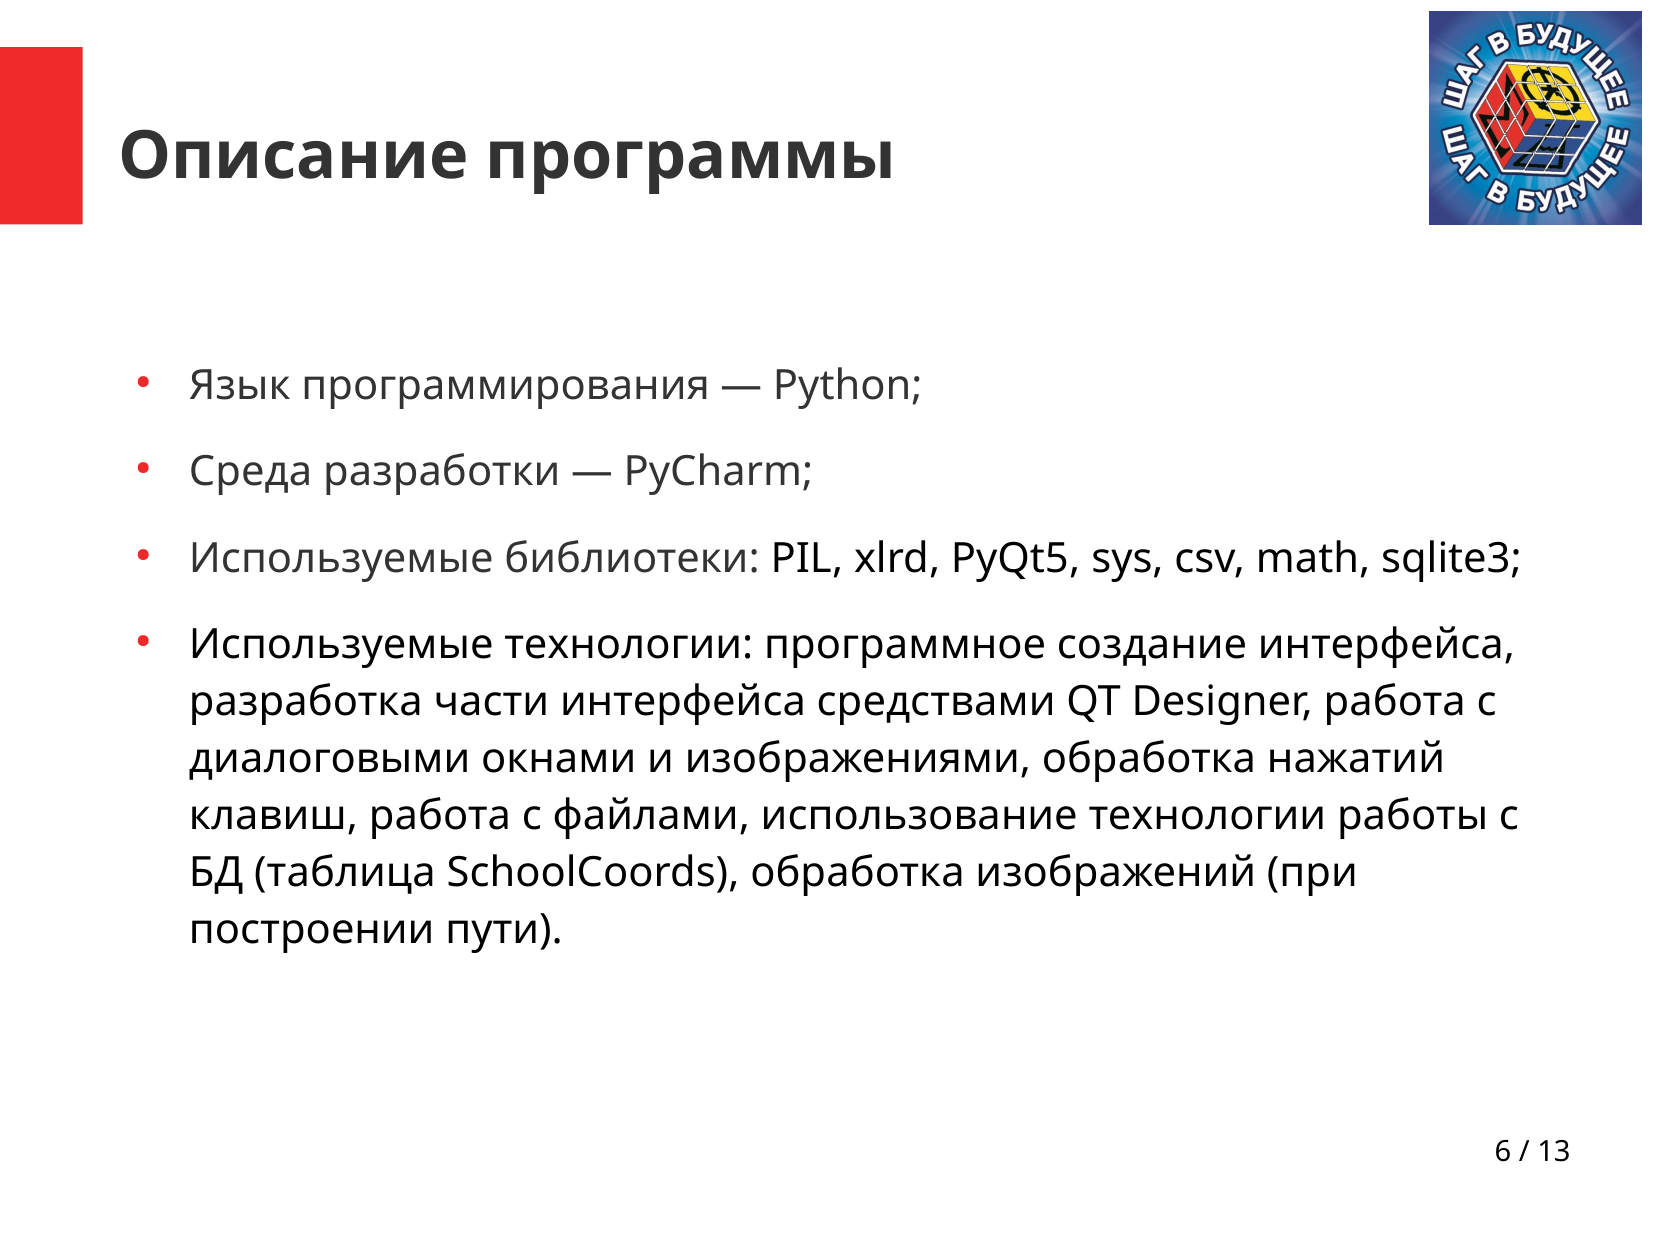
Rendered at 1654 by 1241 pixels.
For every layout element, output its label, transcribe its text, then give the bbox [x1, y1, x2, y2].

list Язык программирования — Python; Среда разработки — PyCharm; Используемые библиотеки: PIL, хlrd, PyQt5, sys, csv, math, sqlite3; Используемые технологии: программное создание интерфейса, разработка части интерфейса средствами QT Designer, работа с диалоговыми окнами и изображениями, обработка нажатий клавиш, работа с файлами, использование технологии работы с БД (таблица SchoolCoords), обработка изображений (при построении пути). [118, 354, 1536, 1074]
picture [1429, 11, 1642, 225]
title Описание программы [118, 49, 1571, 257]
